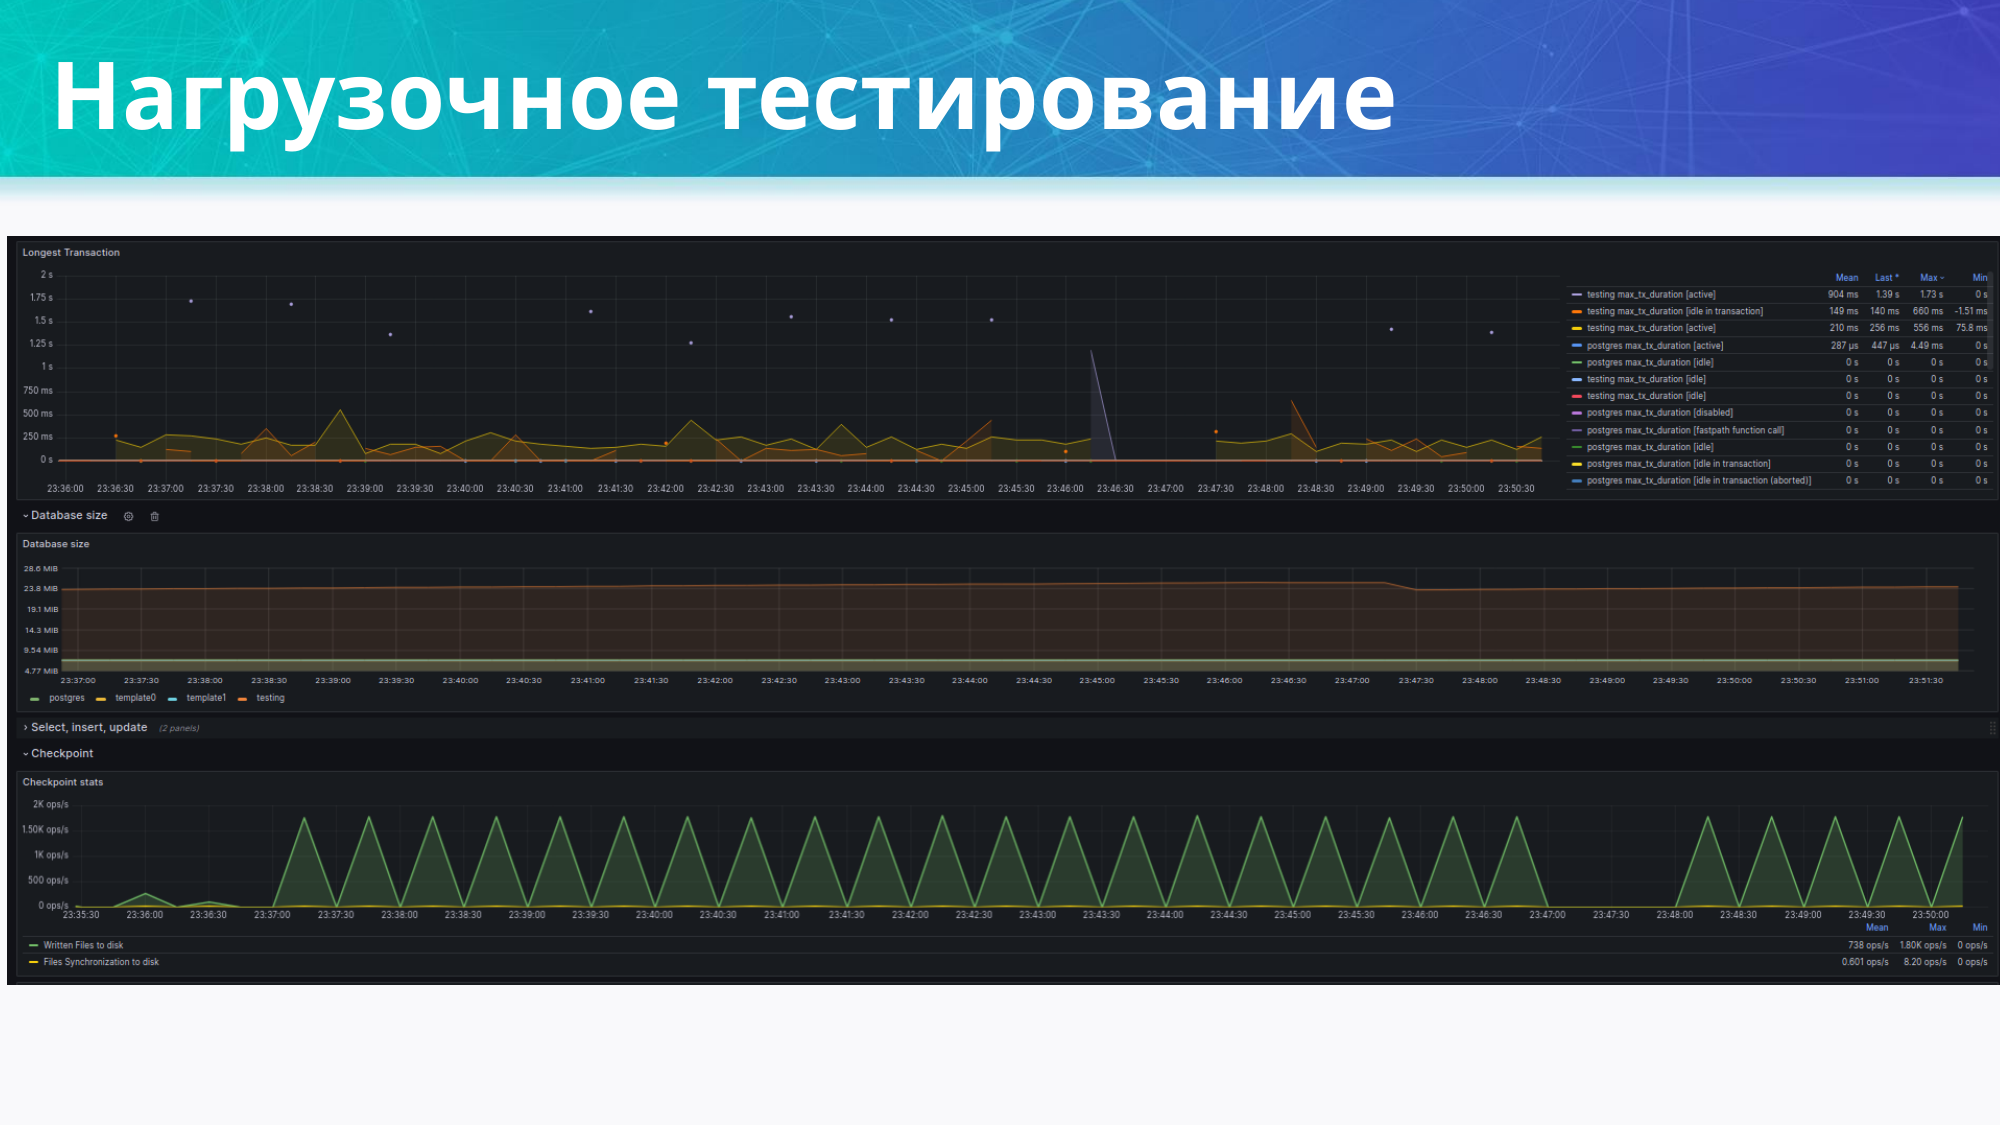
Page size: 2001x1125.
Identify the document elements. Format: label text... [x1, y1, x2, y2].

text_box Нагрузочное тестирование [1000, 88, 1020, 119]
picture [0, 0, 2000, 1125]
text_box Нагрузочное тестирование [50, 58, 1882, 139]
text_box Нагрузочное тестирование [244, 88, 264, 119]
